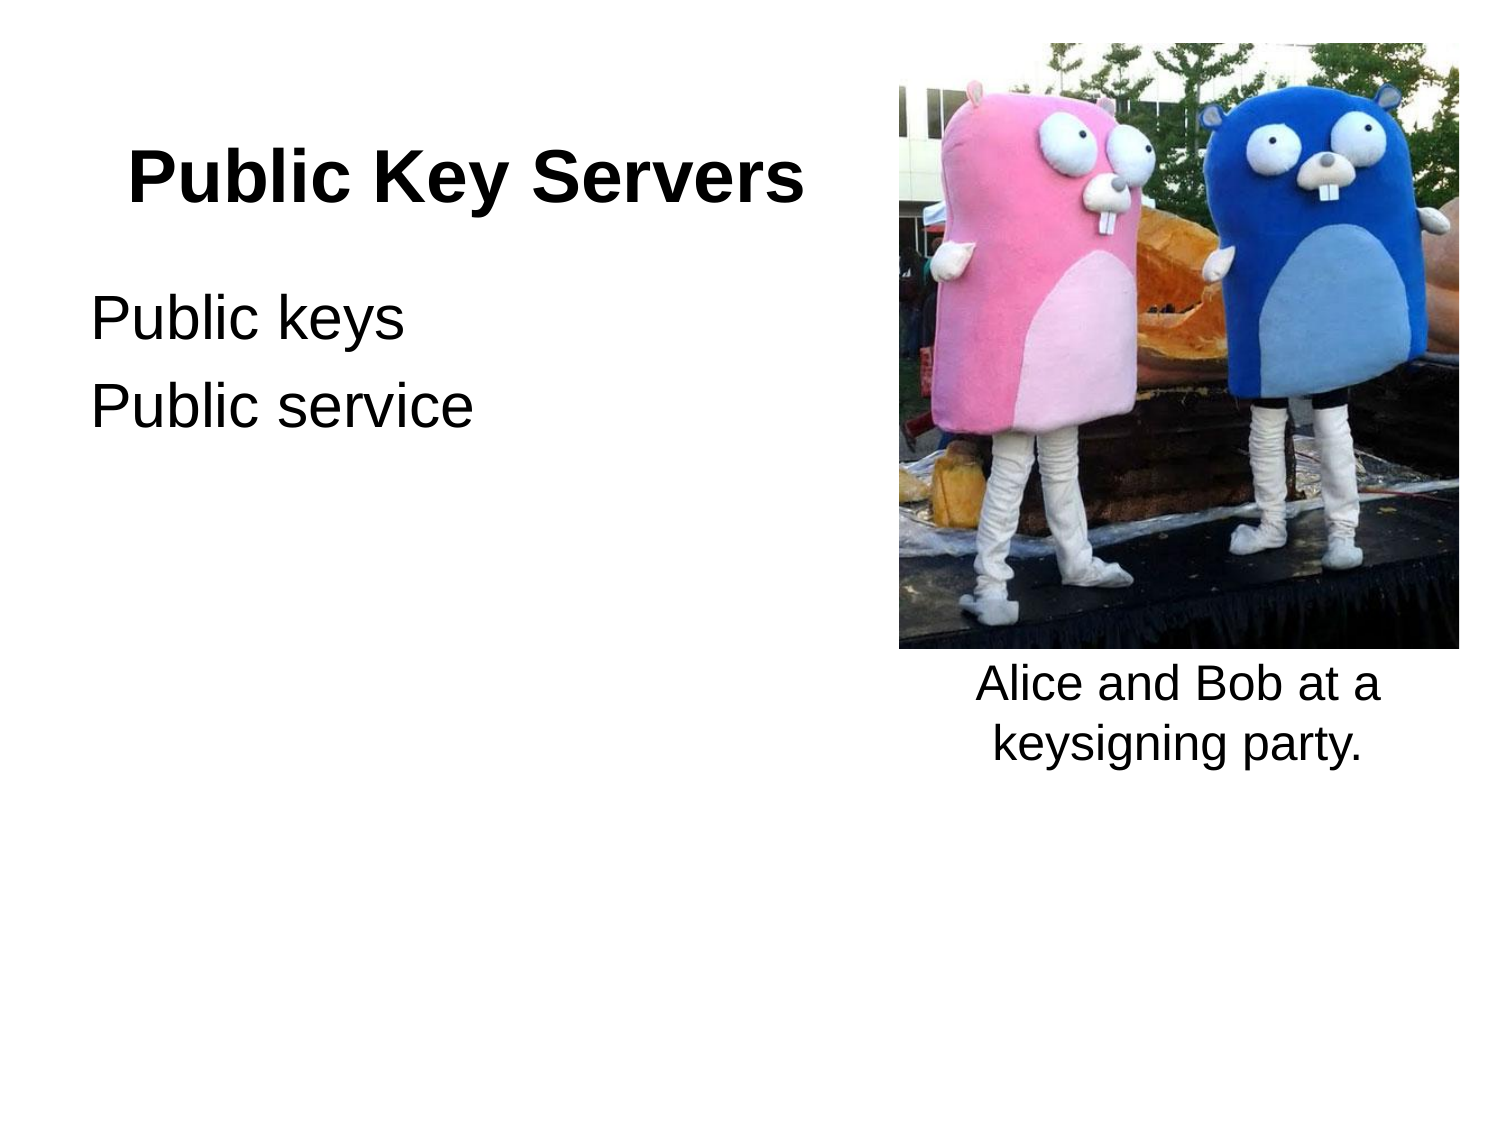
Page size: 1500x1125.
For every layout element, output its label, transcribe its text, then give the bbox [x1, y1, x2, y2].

list Public keys Public service [75, 262, 1425, 1078]
title Public Key Servers [75, 45, 899, 233]
text_box [899, 43, 1460, 649]
text_box Alice and Bob at a keysigning party. [929, 635, 1428, 828]
